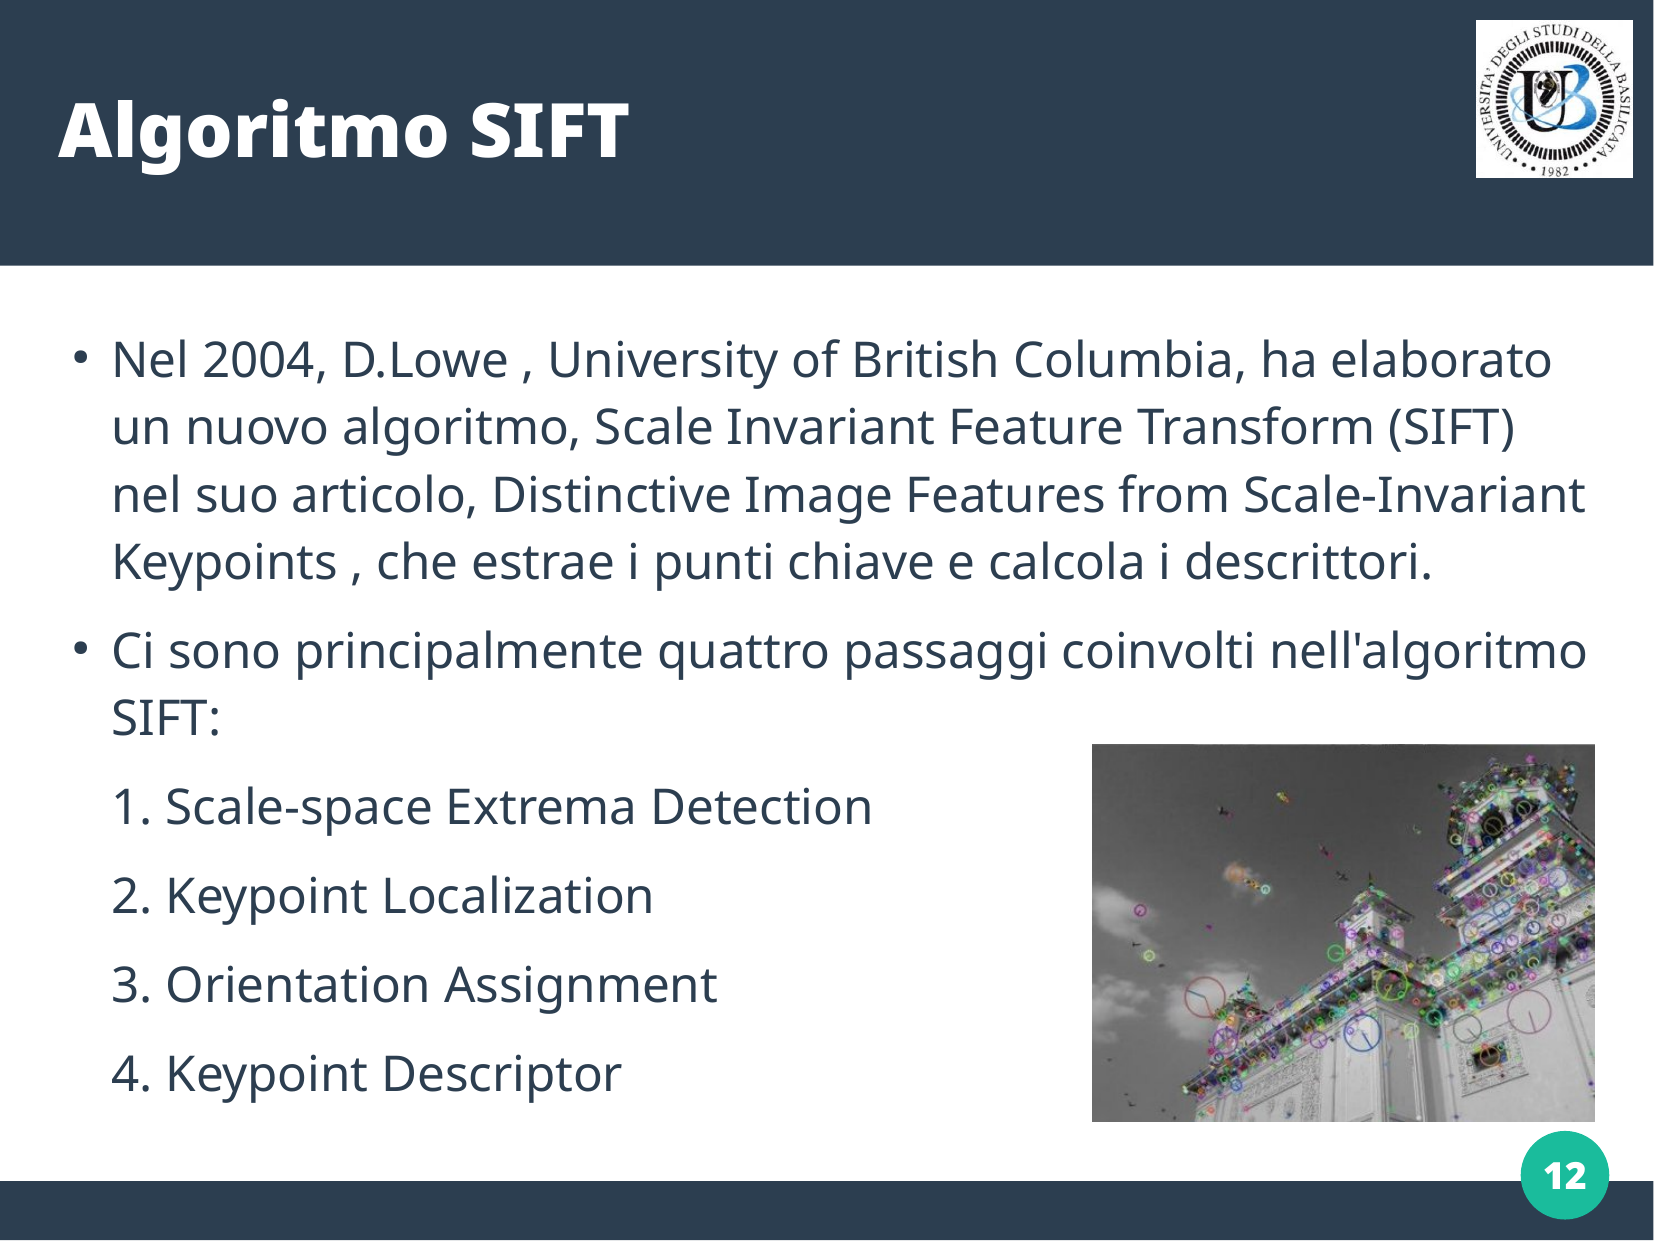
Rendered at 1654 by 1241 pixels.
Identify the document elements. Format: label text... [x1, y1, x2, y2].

picture [1476, 20, 1633, 178]
list Nel 2004, D.Lowe , University of British Columbia, ha elaborato un nuovo algoritmo, Scale Invariant Feature Transform (SIFT) nel suo articolo, Distinctive Image Features from Scale-Invariant Keypoints , che estrae i punti chiave e calcola i descrittori. Ci sono principalmente quattro passaggi coinvolti nell'algoritmo SIFT: 1. Scale-space Extrema Detection 2. Keypoint Localization 3. Orientation Assignment 4. Keypoint Descriptor [59, 324, 1595, 1152]
title Algoritmo SIFT [59, 49, 1595, 207]
picture [1092, 744, 1595, 1123]
